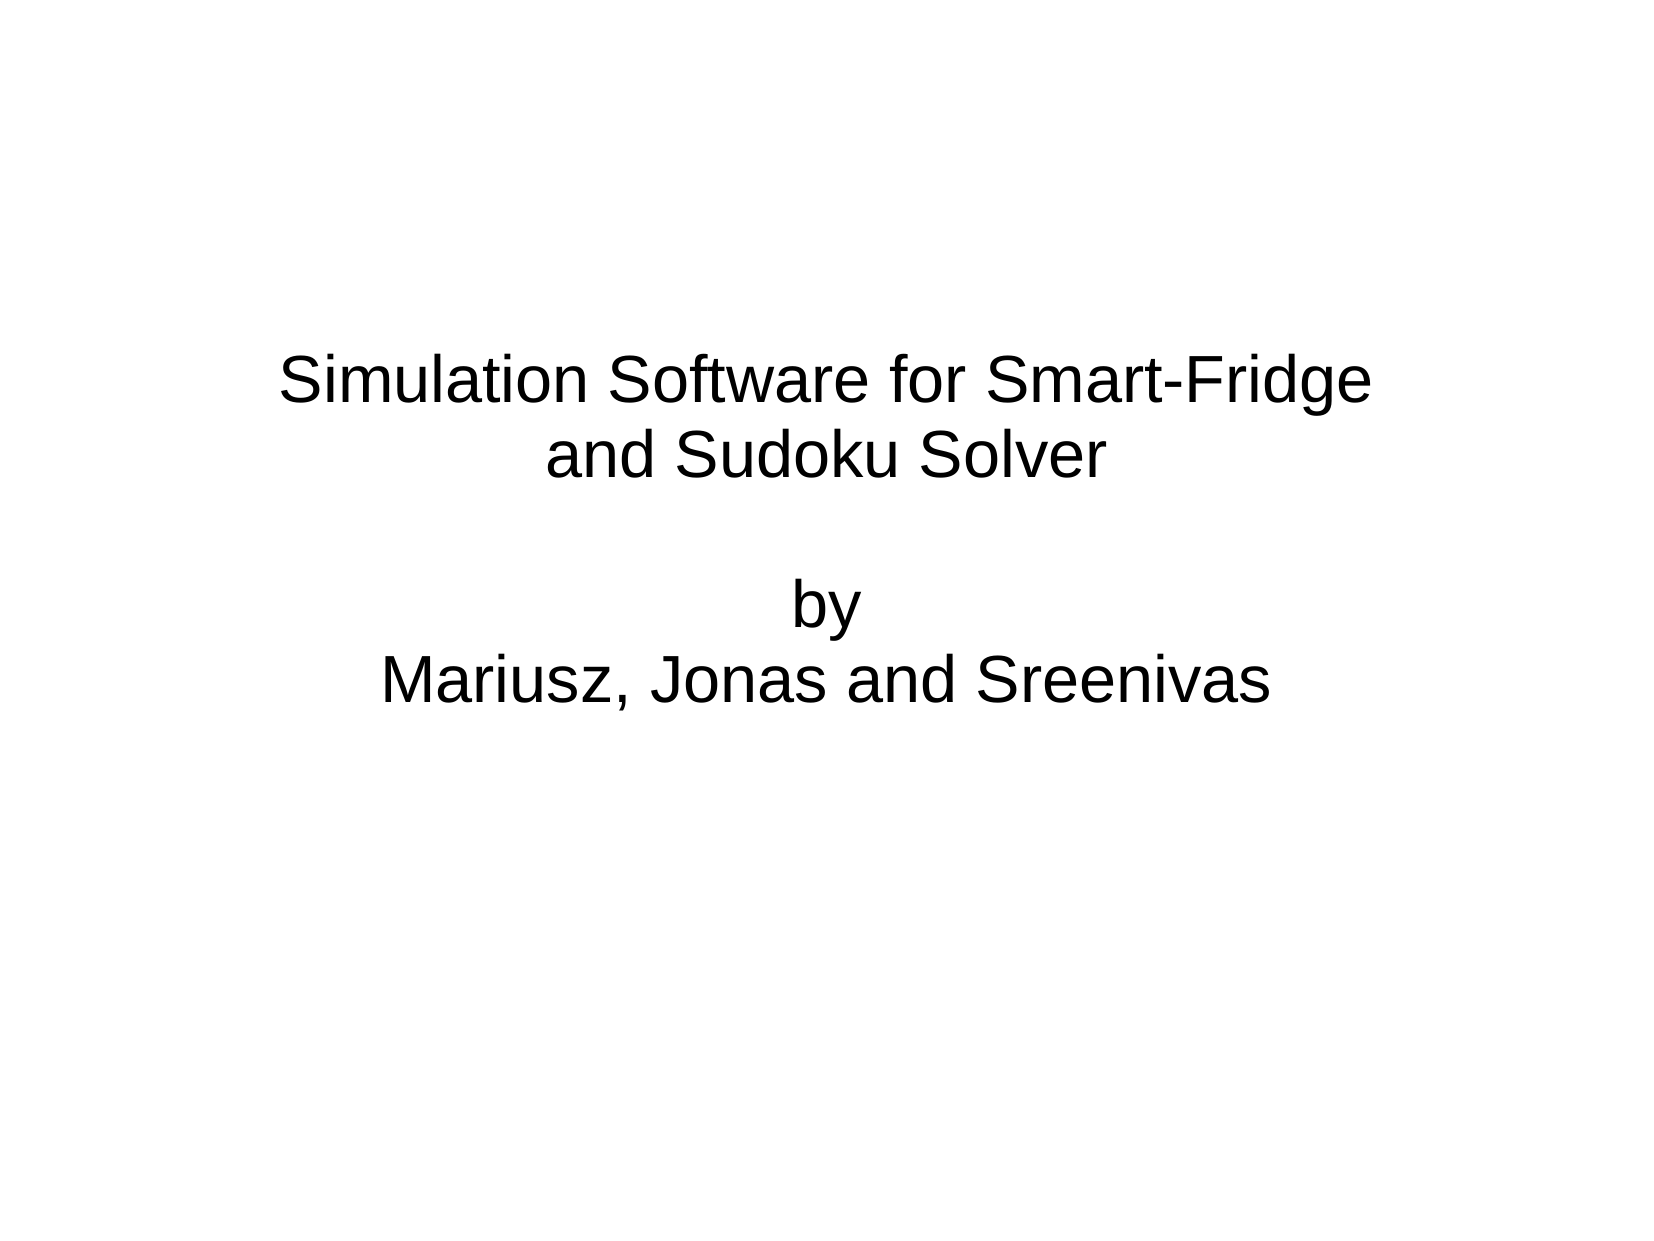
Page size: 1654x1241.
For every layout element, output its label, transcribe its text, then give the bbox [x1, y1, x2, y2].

subtitle Simulation Software for Smart-Fridge and Sudoku Solver by Mariusz, Jonas and Sreenivas [82, 49, 1571, 1010]
